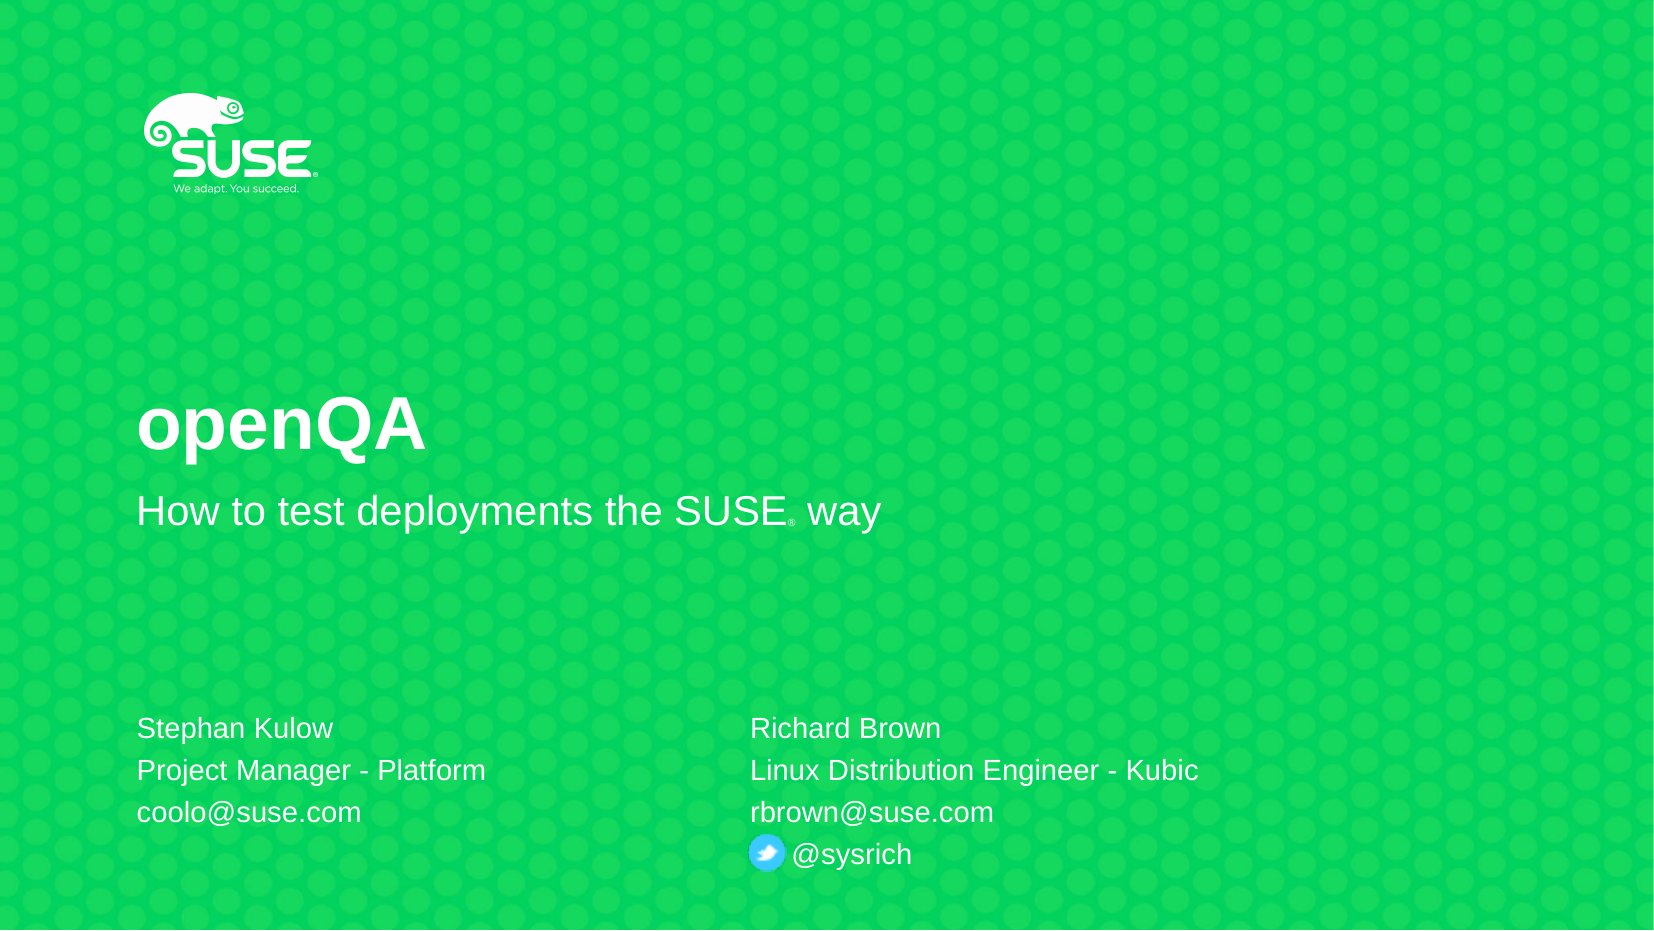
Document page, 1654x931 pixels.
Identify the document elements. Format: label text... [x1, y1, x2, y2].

picture [0, 0, 1654, 930]
list Stephan Kulow Project Manager - Platform coolo@suse.com [121, 704, 879, 925]
title openQA How to test deployments the SUSE® way [121, 217, 1531, 541]
list Richard Brown Linux Distribution Engineer - Kubic rbrown@suse.com @sysrich [735, 705, 1493, 925]
